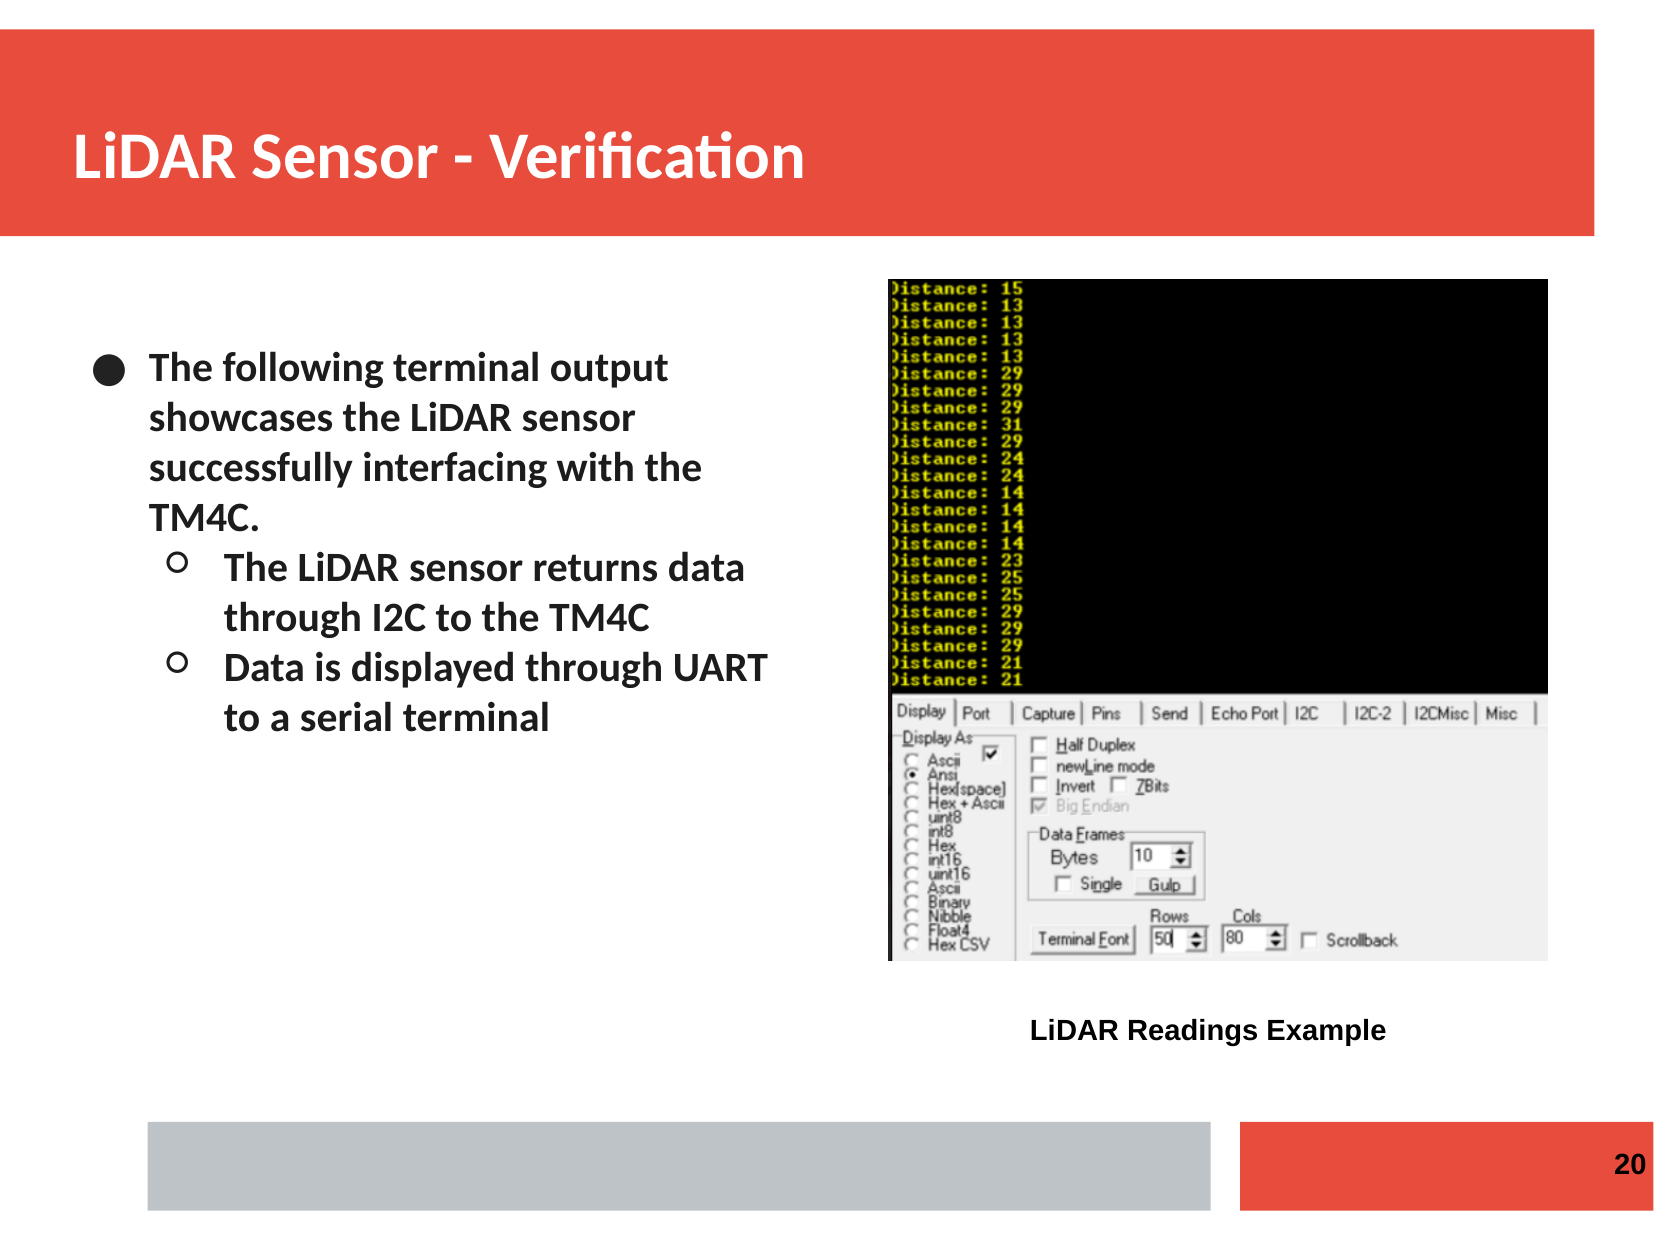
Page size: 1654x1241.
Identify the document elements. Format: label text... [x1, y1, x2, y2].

title LiDAR Sensor - Verification [59, 59, 1595, 207]
slide_number <number> [1547, 1145, 1647, 1241]
text_box LiDAR Readings Example [1014, 996, 1459, 1092]
picture [888, 279, 1548, 961]
list The following terminal output showcases the LiDAR sensor successfully interfacing with the TM4C. The LiDAR sensor returns data through I2C to the TM4C Data is displayed through UART to a serial terminal [59, 324, 794, 1093]
